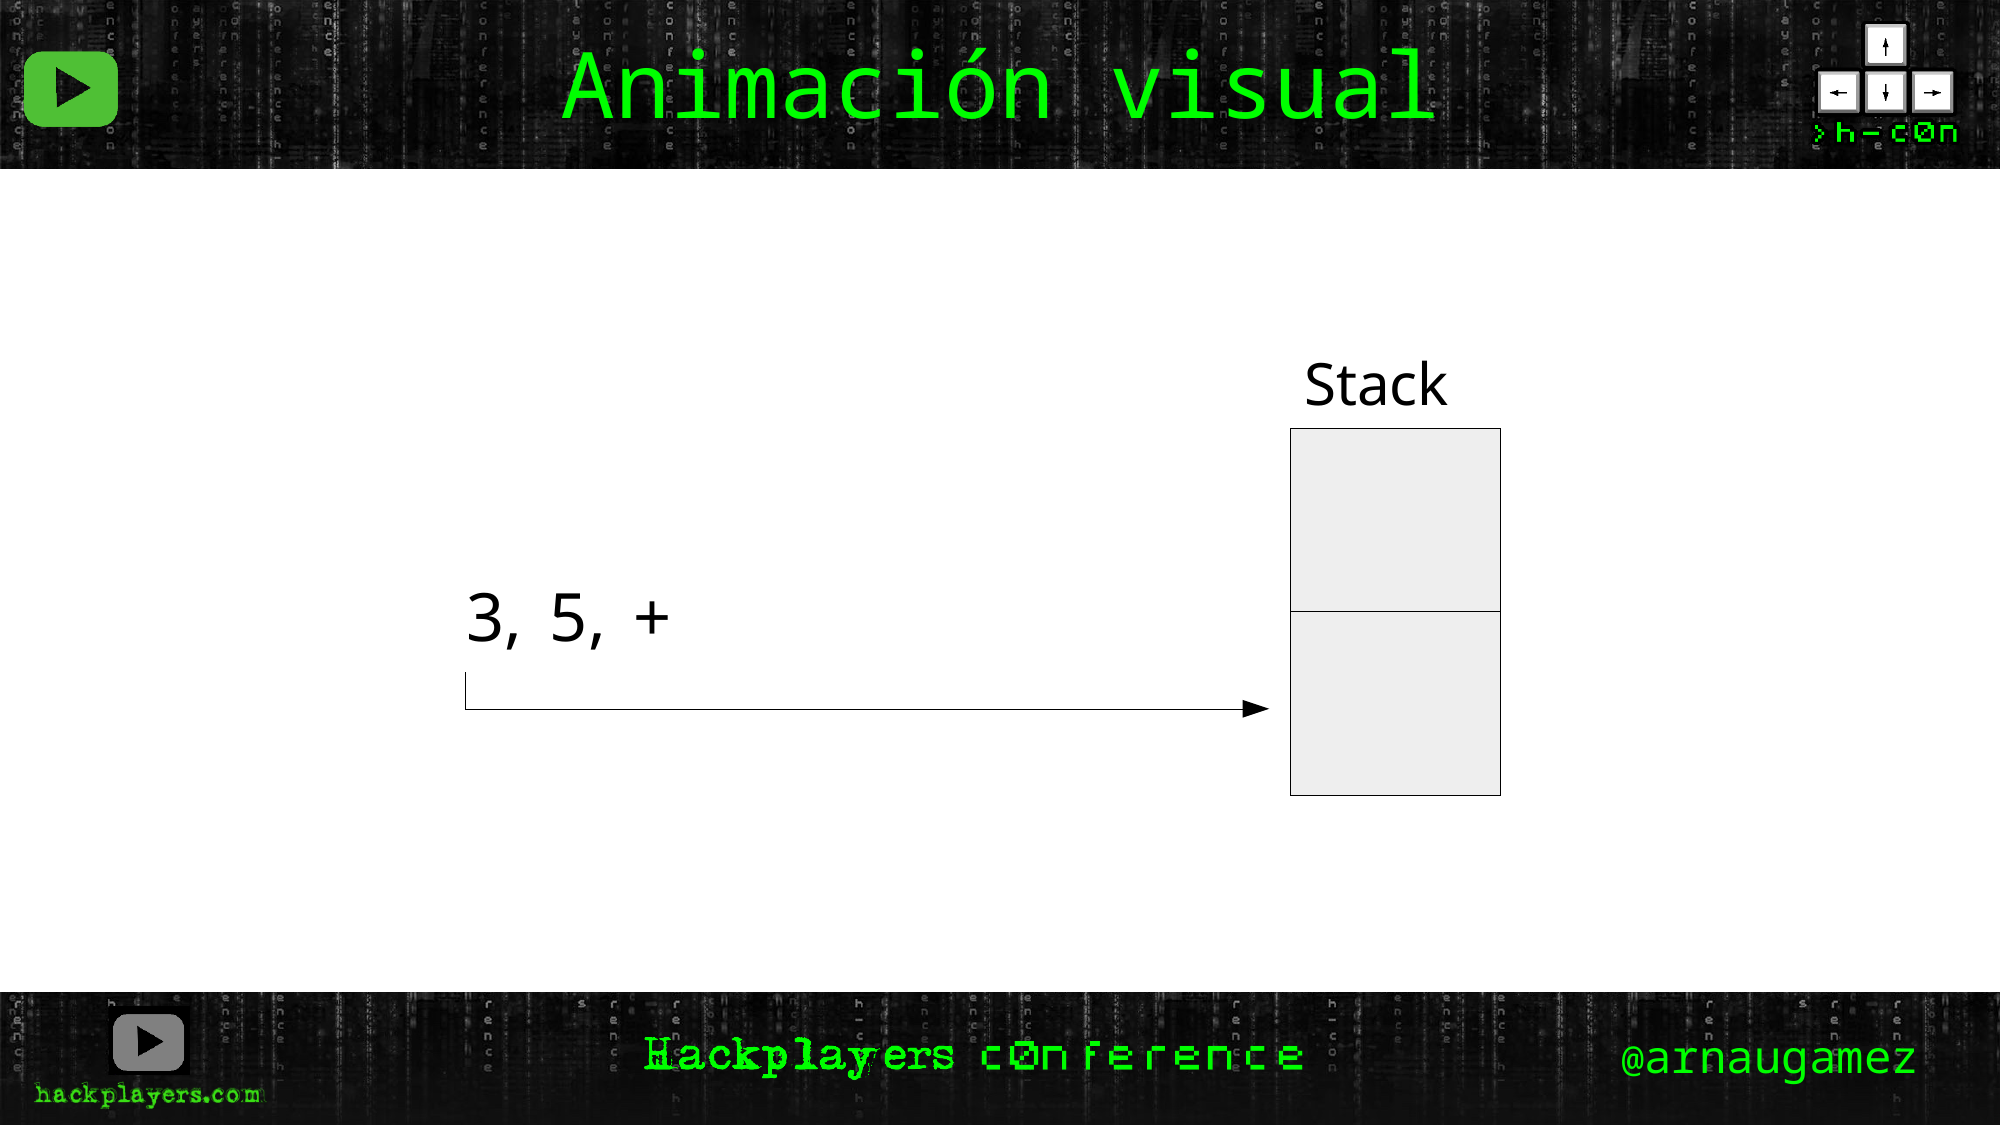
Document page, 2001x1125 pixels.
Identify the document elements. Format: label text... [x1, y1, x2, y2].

text_box Stack [1289, 340, 1500, 425]
picture [0, 992, 2000, 1125]
title Animación visual [256, 0, 1745, 166]
picture [0, 0, 2000, 169]
text_box [1290, 428, 1501, 796]
text_box 5, [535, 562, 619, 679]
text_box + [619, 562, 745, 679]
text_box 3, [451, 562, 535, 679]
